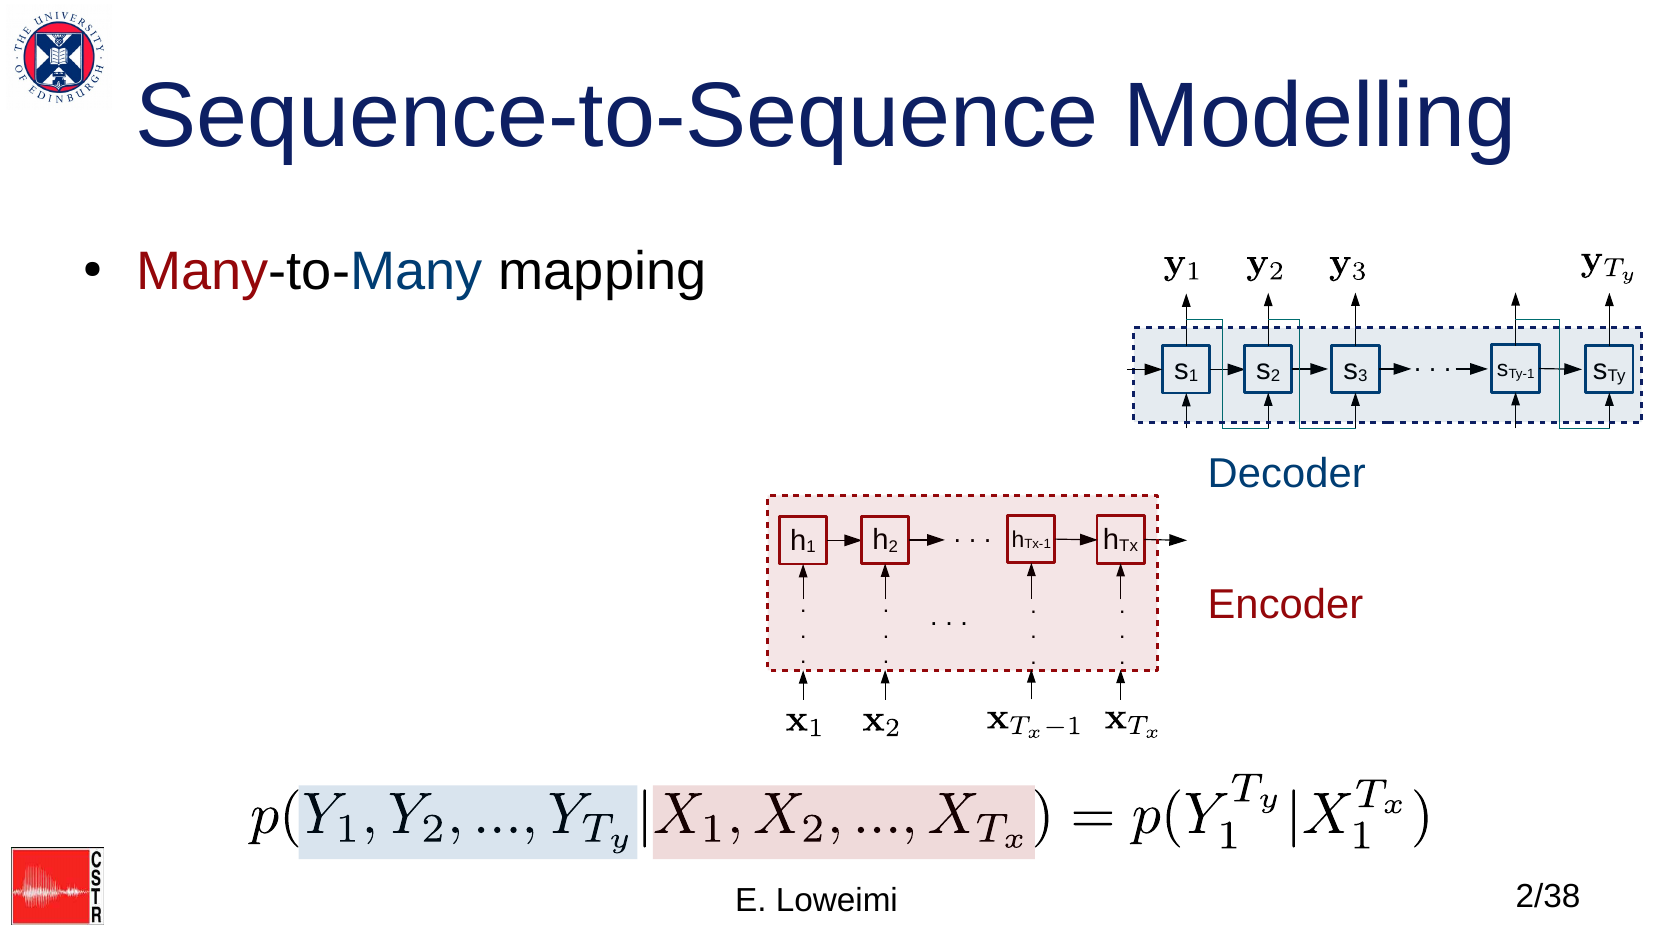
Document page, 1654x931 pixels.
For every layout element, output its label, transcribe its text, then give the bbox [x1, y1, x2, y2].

text_box [1328, 257, 1367, 282]
text_box [1104, 711, 1160, 739]
title Sequence-to-Sequence Modelling [82, 37, 1571, 193]
text_box . . . [1122, 671, 1140, 677]
text_box Encoder [1192, 573, 1453, 635]
text_box [1246, 257, 1284, 282]
text_box [767, 495, 1158, 671]
text_box . . . [915, 593, 987, 639]
text_box . . . [1033, 671, 1052, 677]
picture [11, 847, 104, 925]
text_box E. Loweimi [720, 874, 934, 931]
text_box . . . [785, 671, 802, 677]
text_box [785, 713, 824, 737]
text_box Decoder [1192, 442, 1382, 504]
text_box [248, 773, 1434, 860]
text_box [1133, 327, 1642, 423]
text_box [862, 713, 900, 737]
text_box . . . [886, 671, 904, 677]
text_box [986, 711, 1082, 739]
text_box [1580, 253, 1636, 284]
text_box . . . [804, 671, 821, 677]
text_box 2/38 [1482, 870, 1625, 928]
text_box [1163, 257, 1202, 282]
list Many-to-Many mapping [65, 240, 792, 780]
picture [6, 4, 112, 110]
